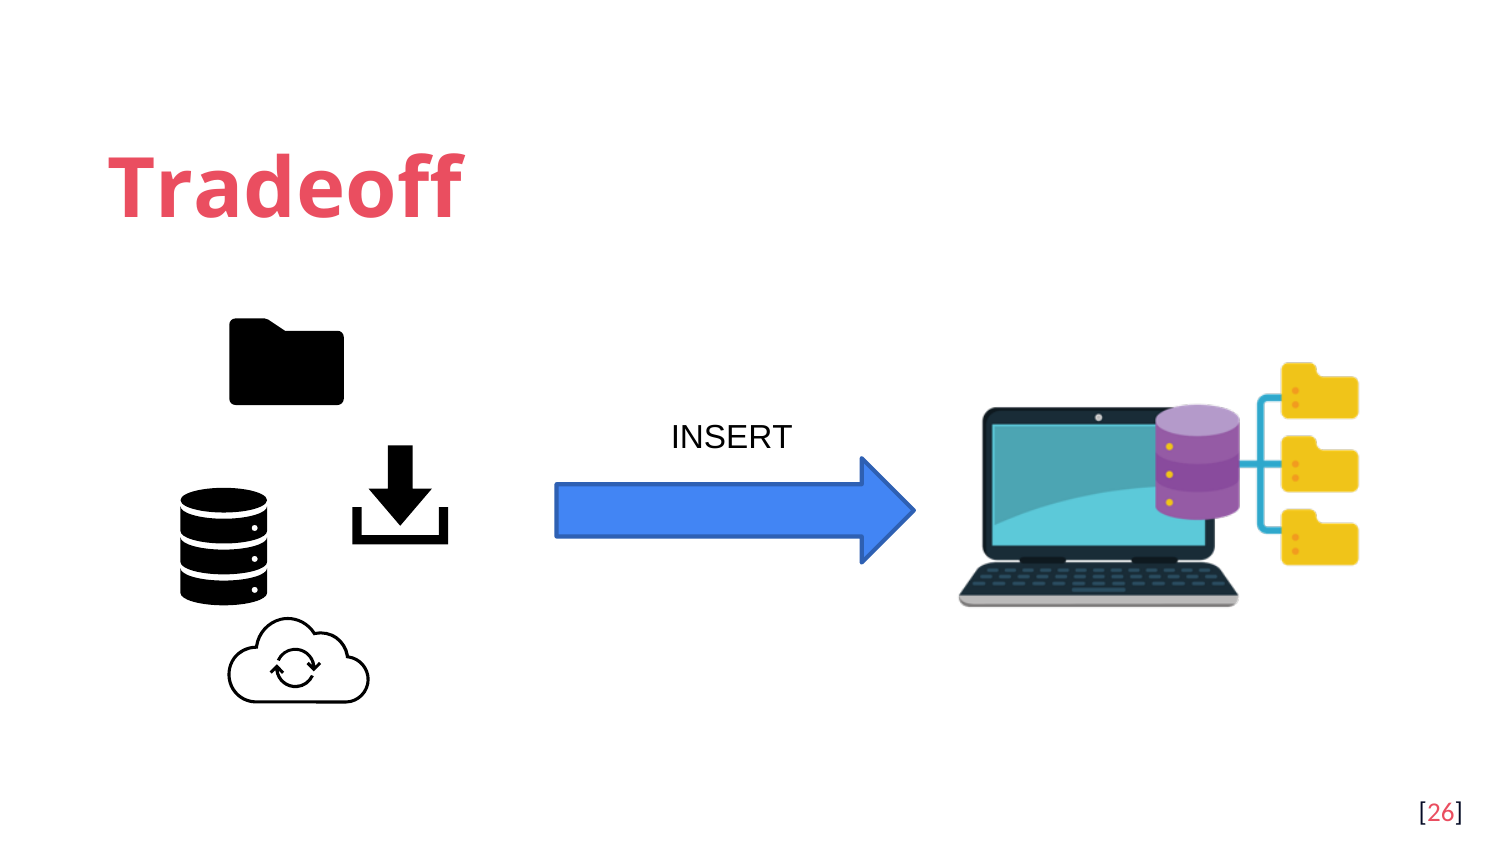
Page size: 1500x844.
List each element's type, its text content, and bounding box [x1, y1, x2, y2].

picture [148, 471, 374, 736]
picture [933, 359, 1384, 613]
text_box Tradeoff [92, 104, 1408, 243]
text_box [556, 464, 914, 563]
picture [211, 286, 476, 570]
slide_number [26] [1403, 779, 1494, 844]
text_box INSERT [548, 407, 916, 464]
